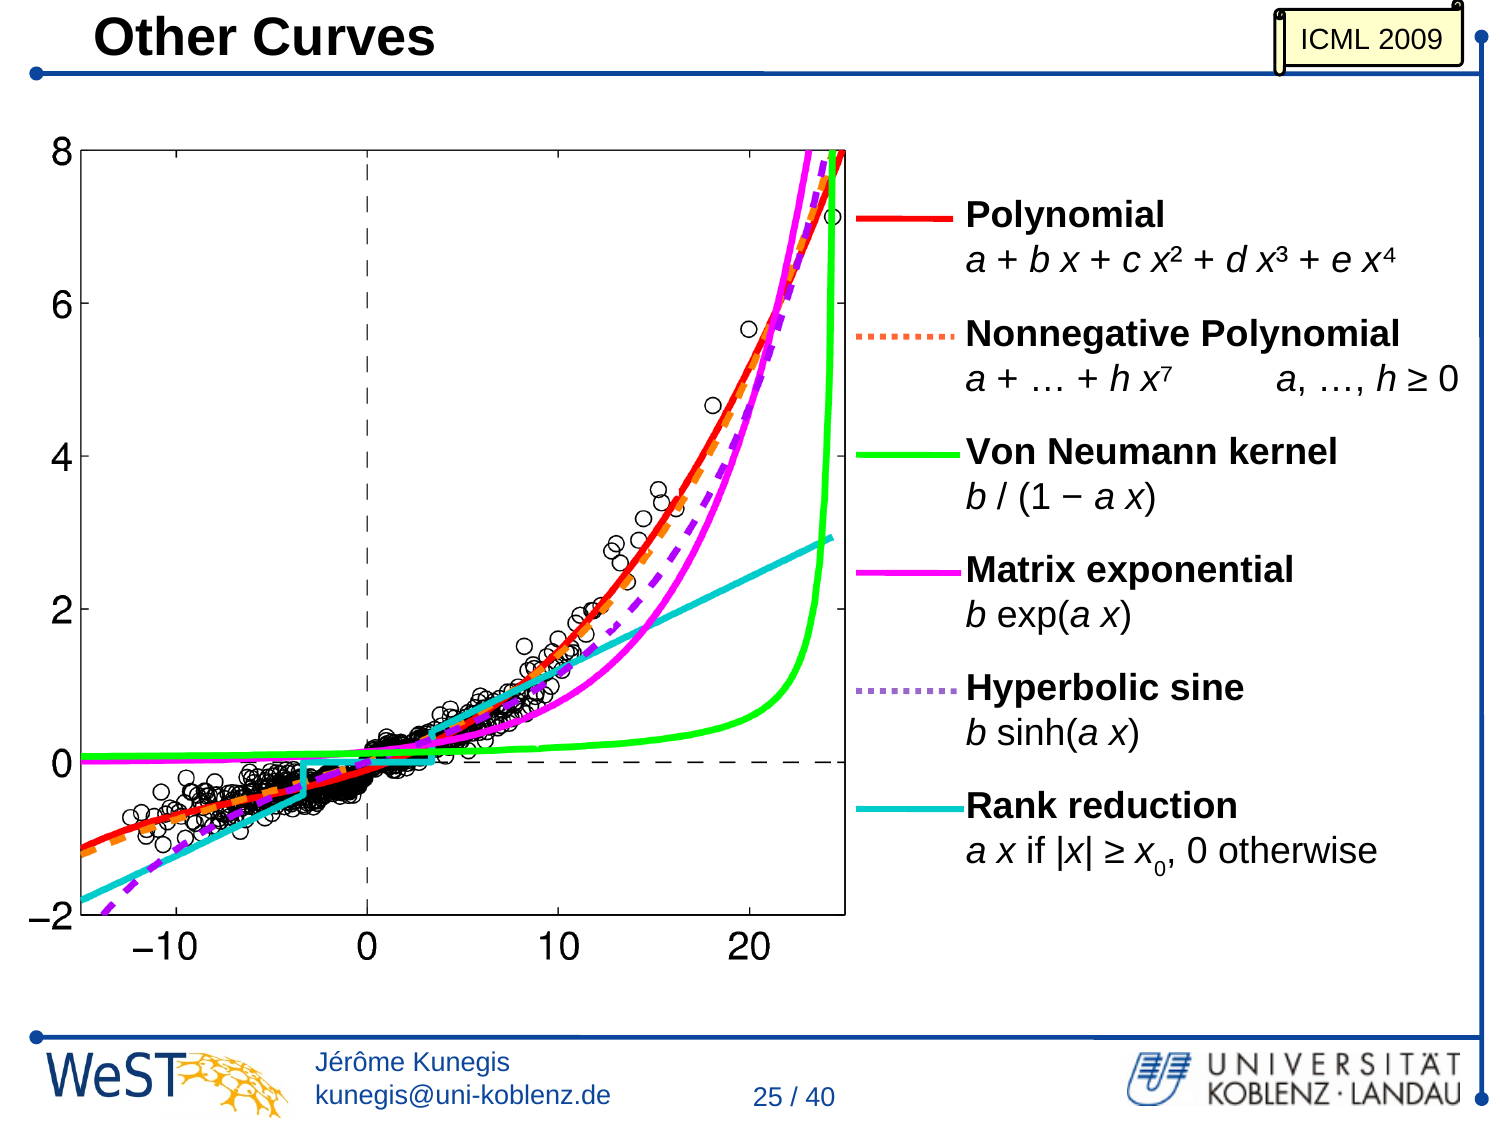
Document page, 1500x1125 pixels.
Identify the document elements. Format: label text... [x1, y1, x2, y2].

picture [41, 1046, 302, 1118]
text_box ICML 2009 [1274, 15, 1285, 76]
text_box Other Curves [78, 0, 1455, 74]
text_box ICML 2009 [1274, 7, 1463, 66]
text_box Matrix exponential b exp(a x) [950, 537, 1310, 643]
text_box Other Curves [1284, 0, 1477, 74]
text_box Nonnegative Polynomial a + … + h x⁷ a, …, h ≥ 0 [950, 301, 1469, 407]
text_box Rank reduction a x if |x| ≥ x0, 0 otherwise [951, 773, 1394, 892]
text_box Polynomial a + b x + c x² + d x³ + e x⁴ [950, 183, 1412, 289]
text_box Hyperbolic sine b sinh(a x) [951, 655, 1260, 761]
picture [1127, 1052, 1460, 1106]
text_box Von Neumann kernel b / (1 − a x) [951, 419, 1354, 525]
picture [29, 135, 1263, 964]
